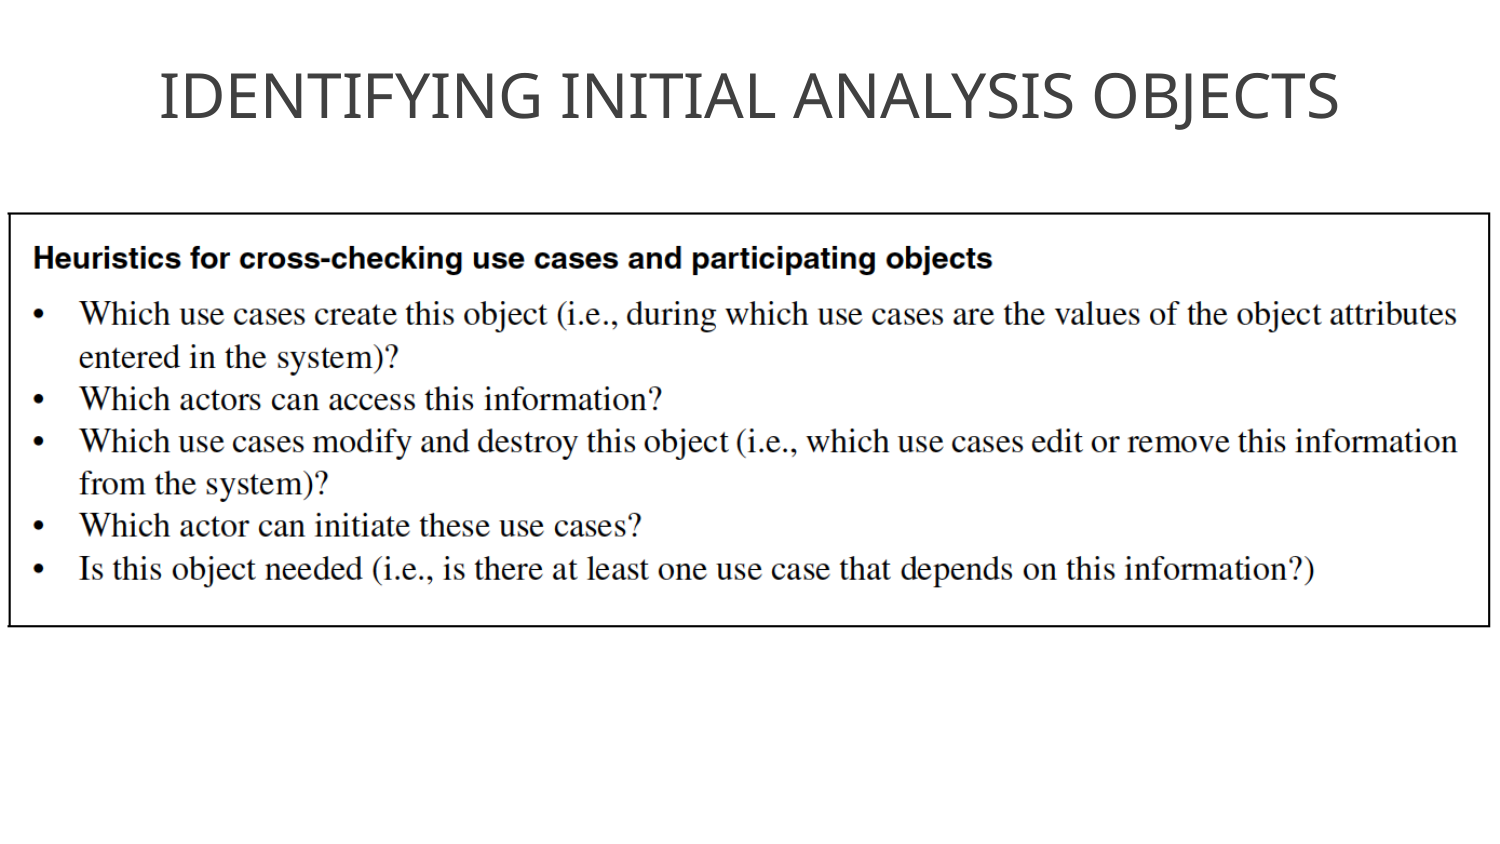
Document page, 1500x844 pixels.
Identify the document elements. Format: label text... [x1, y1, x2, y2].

title Identifying INITIAL ANALYSIS OBJECTS [75, 23, 1425, 164]
picture [0, 206, 1500, 637]
